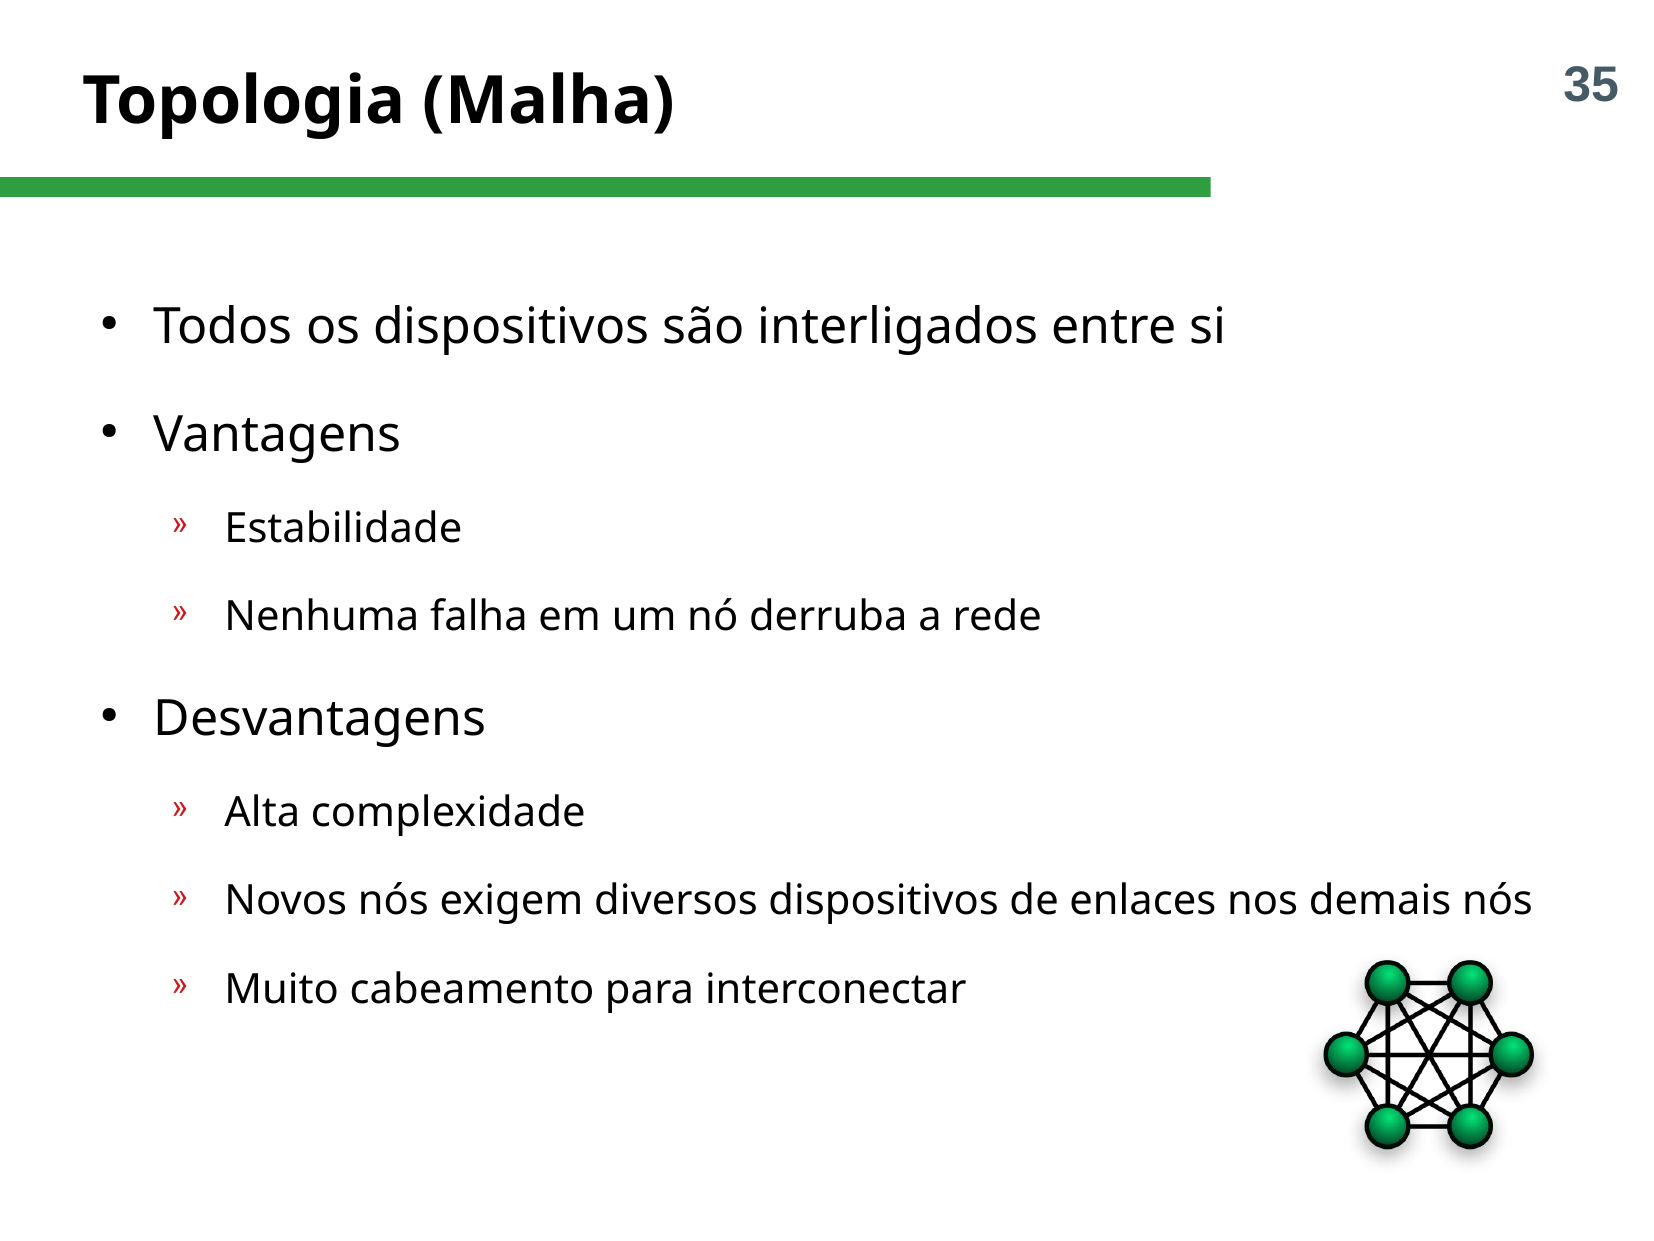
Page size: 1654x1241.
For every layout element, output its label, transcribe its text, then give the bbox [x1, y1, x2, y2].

list Todos os dispositivos são interligados entre si Vantagens Estabilidade Nenhuma falha em um nó derruba a rede Desvantagens Alta complexidade Novos nós exigem diversos dispositivos de enlaces nos demais nós Muito cabeamento para interconectar [82, 290, 1571, 1216]
picture [1299, 944, 1558, 1183]
title Topologia (Malha) [82, 0, 1152, 202]
